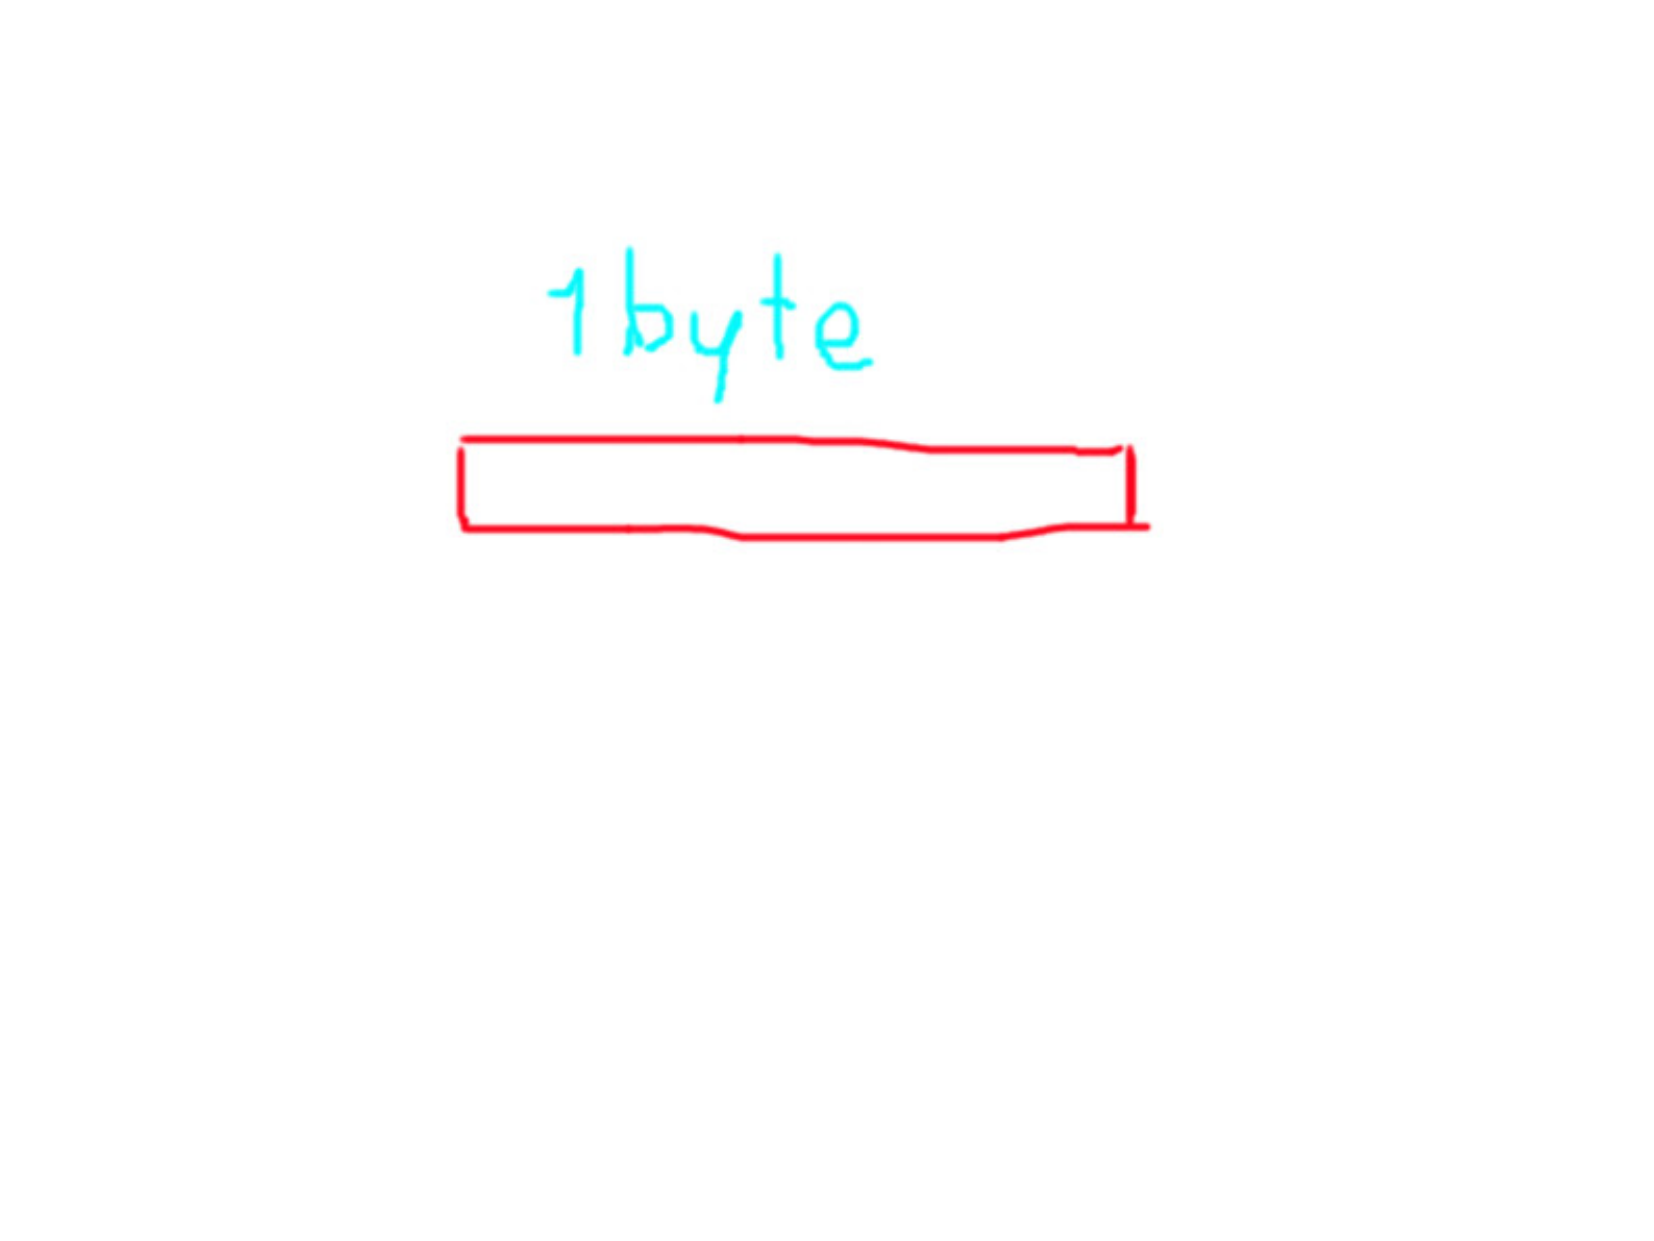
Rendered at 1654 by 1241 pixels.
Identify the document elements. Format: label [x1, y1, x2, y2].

picture [180, 171, 1514, 1006]
